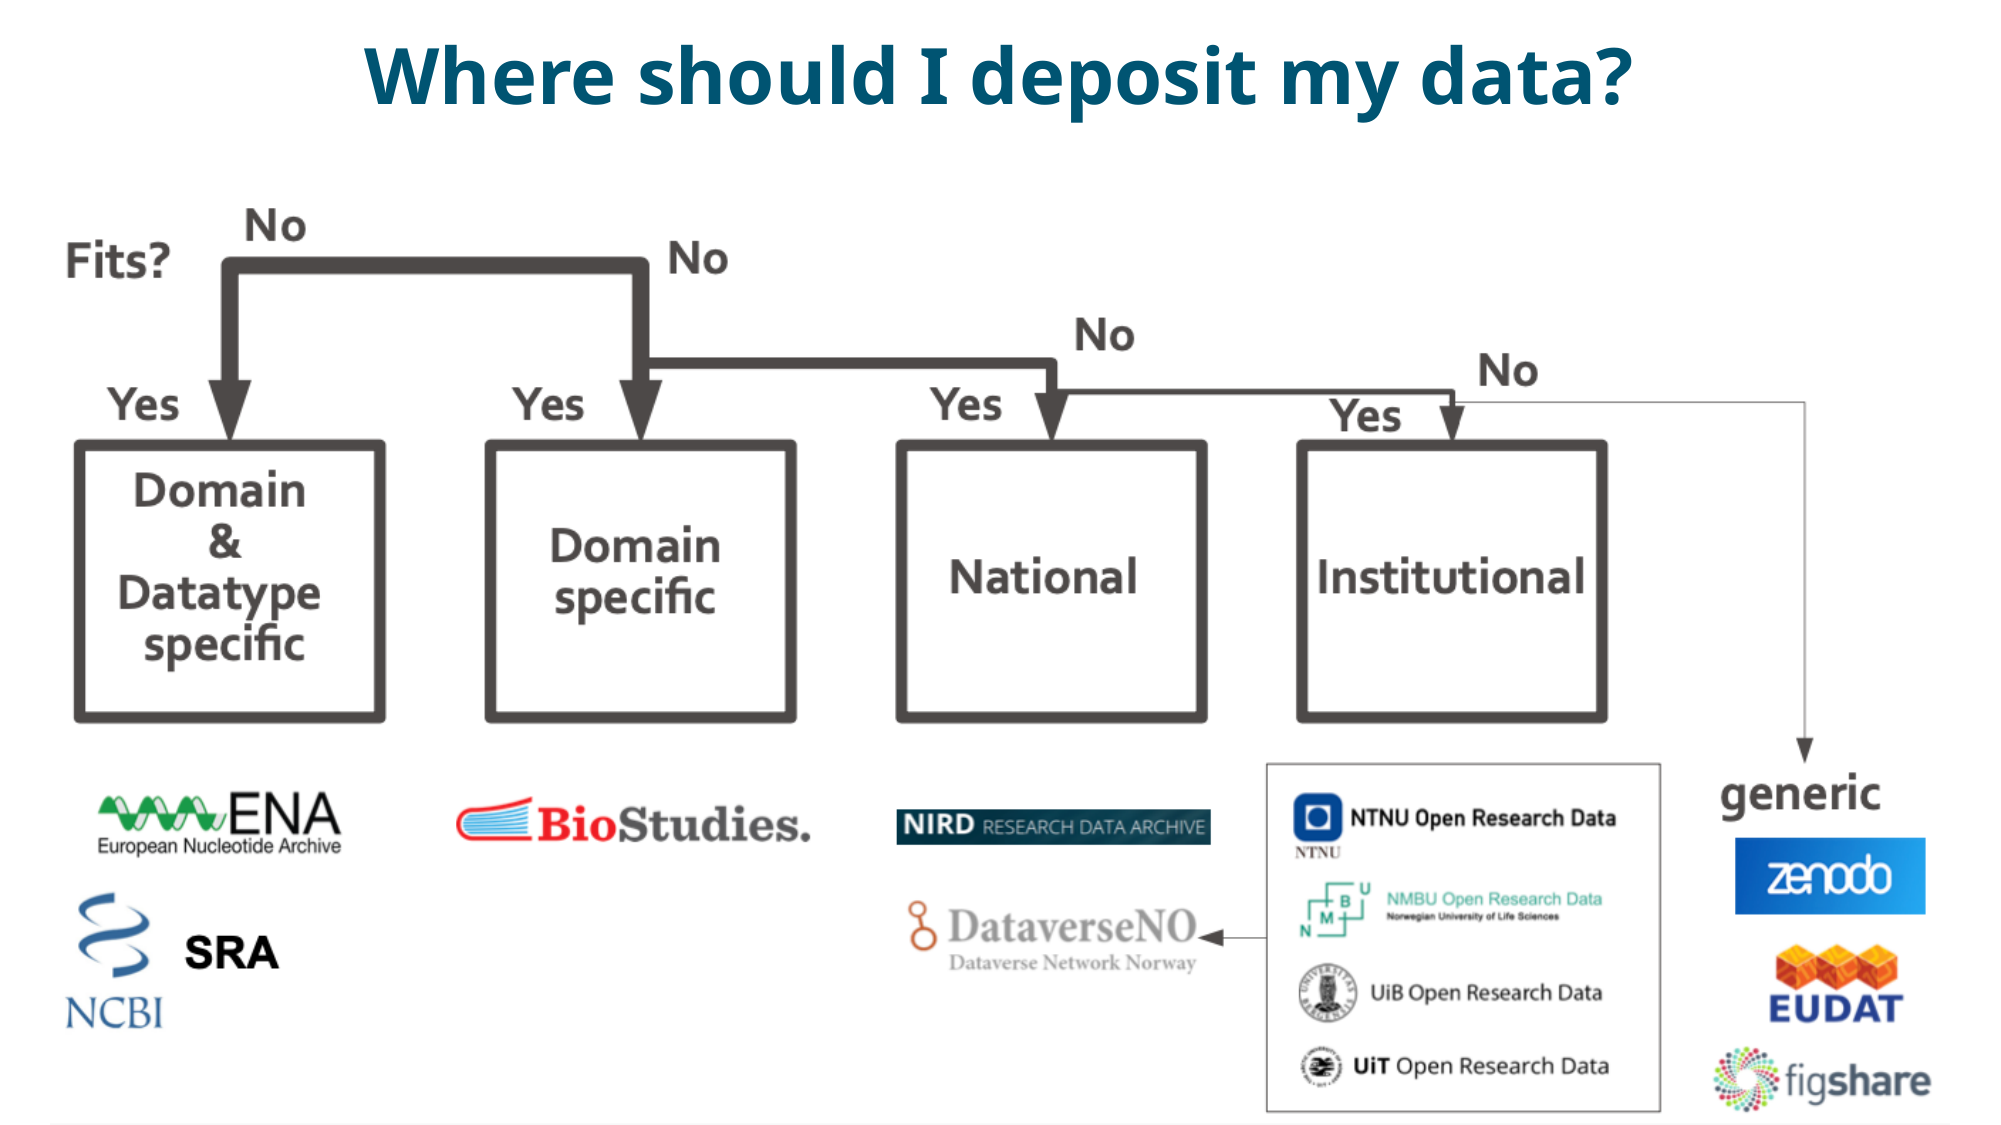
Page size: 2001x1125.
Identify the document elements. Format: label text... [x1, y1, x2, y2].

picture [50, 207, 1950, 1125]
title Where should I deposit my data? [137, 29, 1863, 129]
